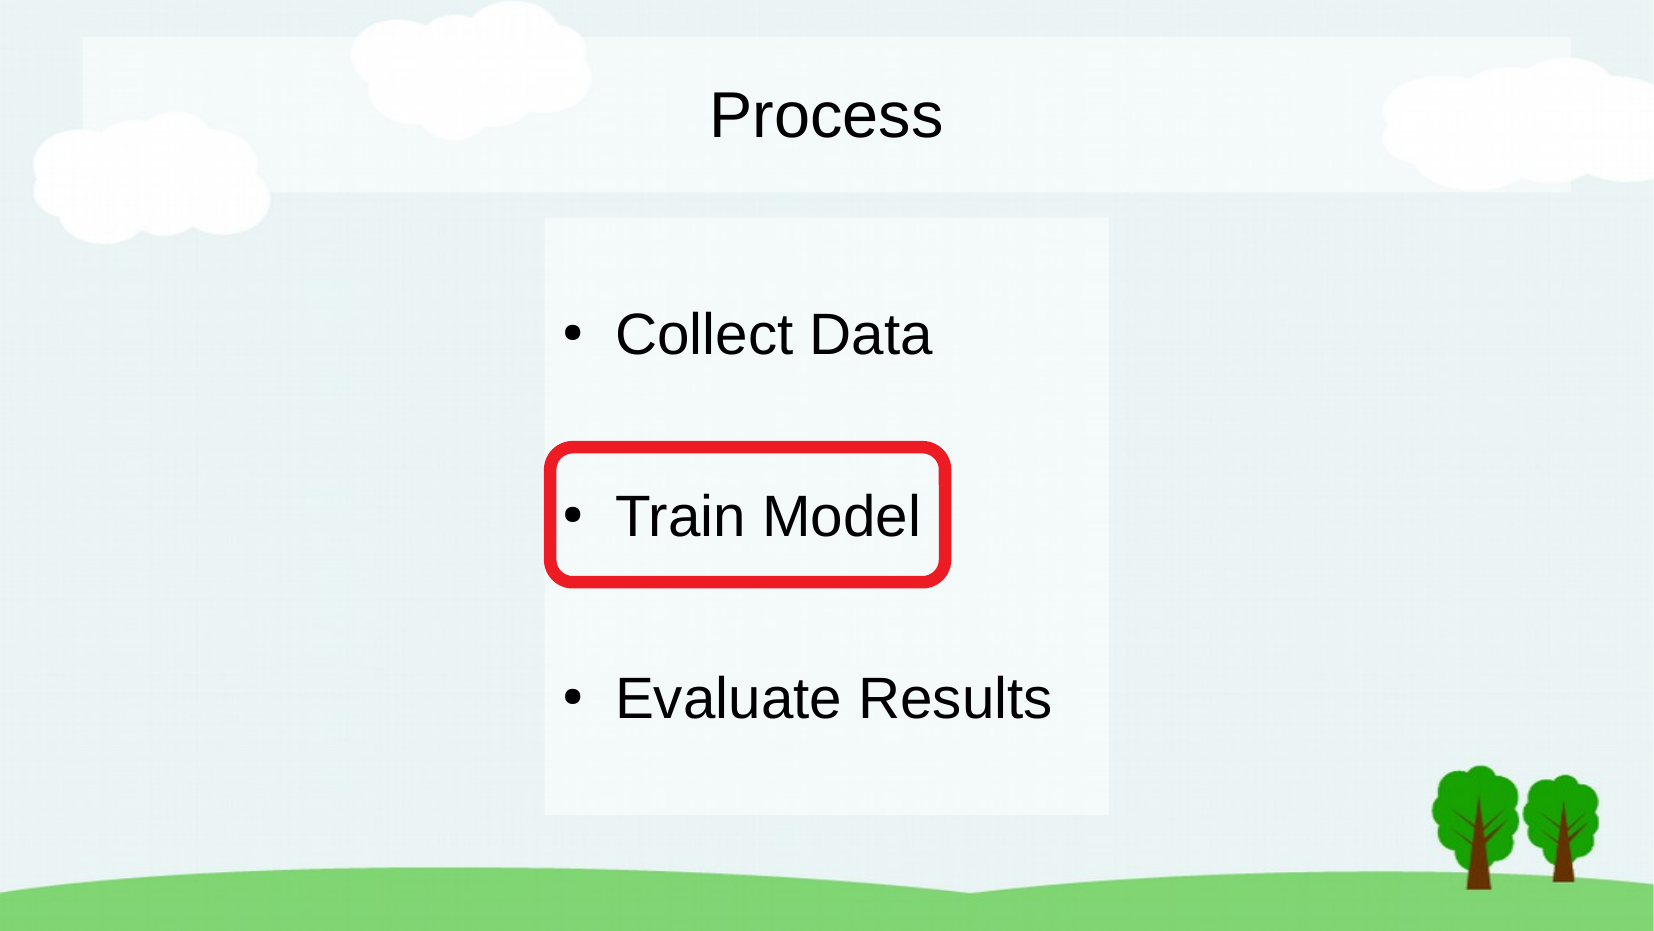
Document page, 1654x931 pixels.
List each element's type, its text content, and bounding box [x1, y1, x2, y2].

title Process [82, 37, 1571, 193]
list Collect Data Train Model Evaluate Results [557, 454, 938, 575]
list Collect Data Train Model Evaluate Results [544, 217, 1109, 815]
picture [0, 0, 1654, 931]
